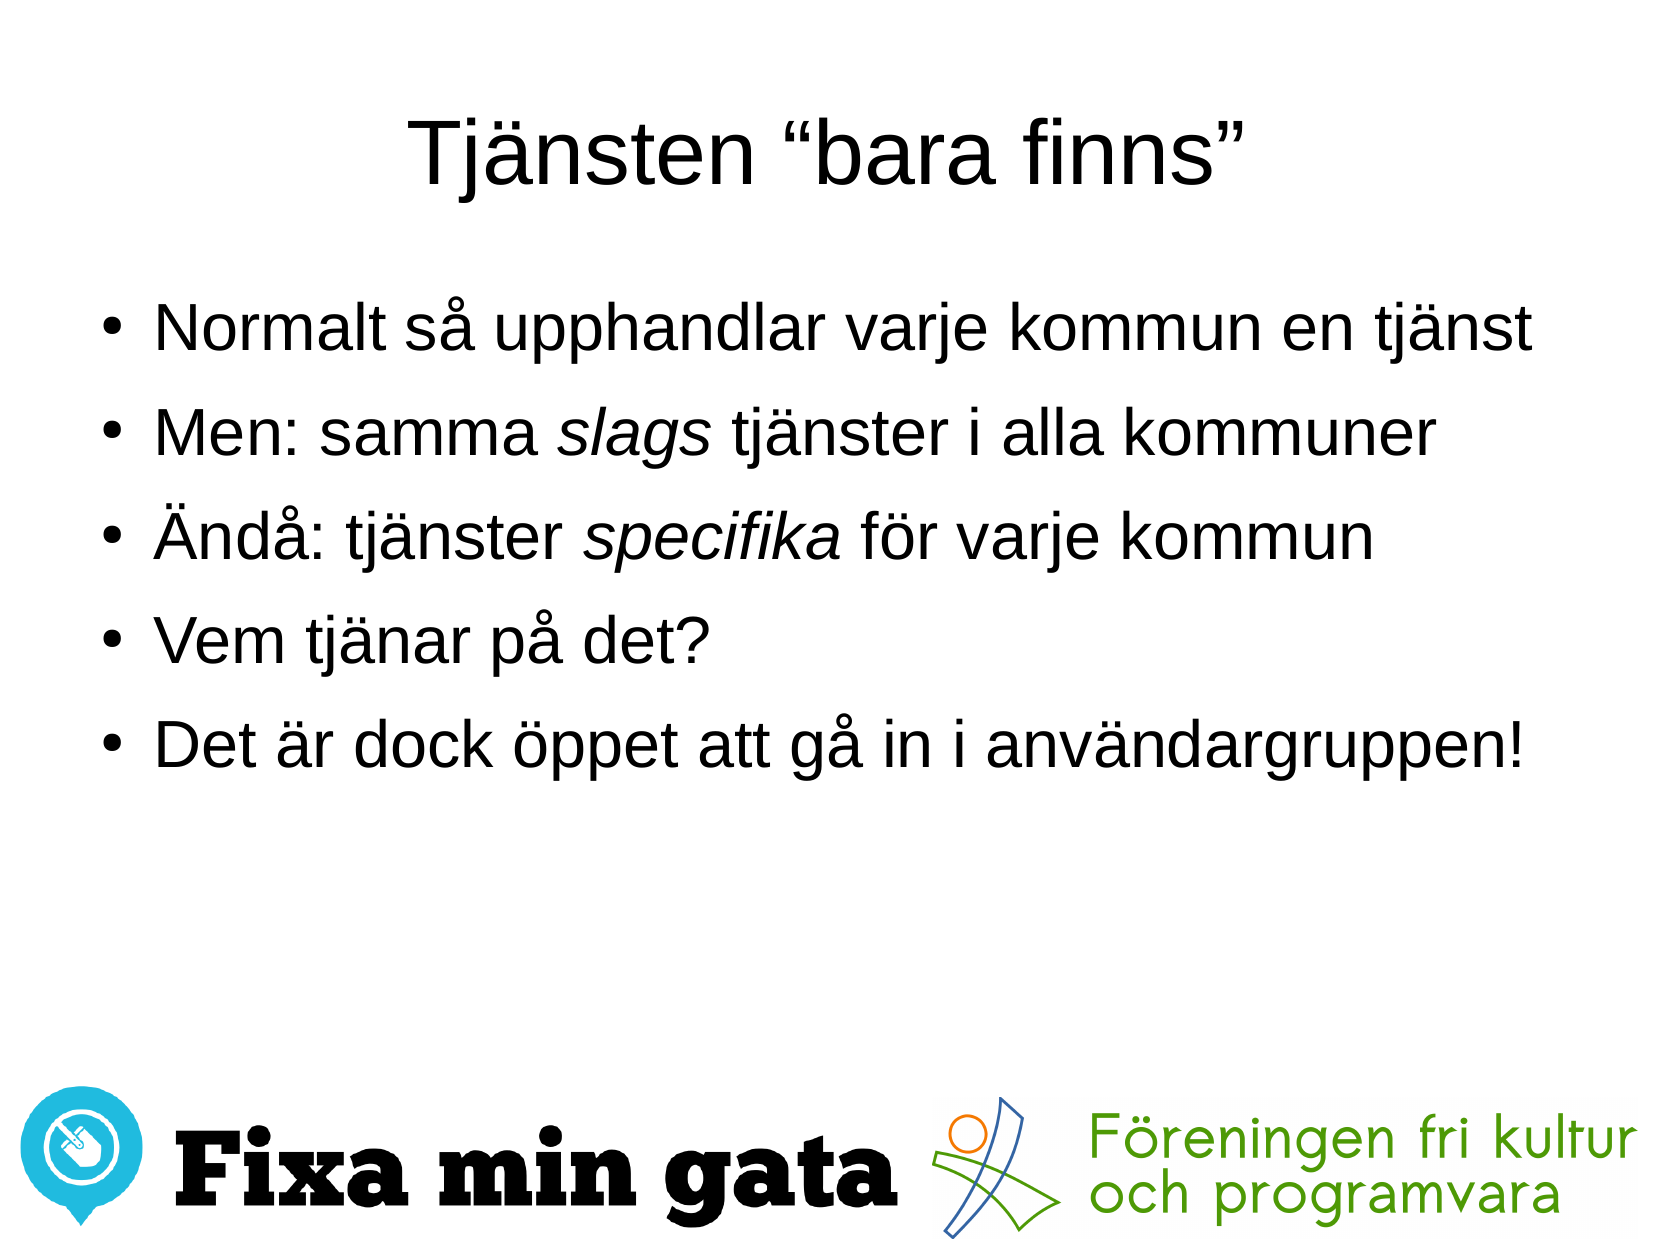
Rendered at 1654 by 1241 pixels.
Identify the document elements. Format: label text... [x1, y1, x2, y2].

title Tjänsten “bara finns” [82, 49, 1571, 257]
picture [932, 1097, 1638, 1239]
picture [4, 1079, 910, 1236]
list Normalt så upphandlar varje kommun en tjänst Men: samma slags tjänster i alla kommuner Ändå: tjänster specifika för varje kommun Vem tjänar på det? Det är dock öppet att gå in i användargruppen! [82, 290, 1538, 1010]
